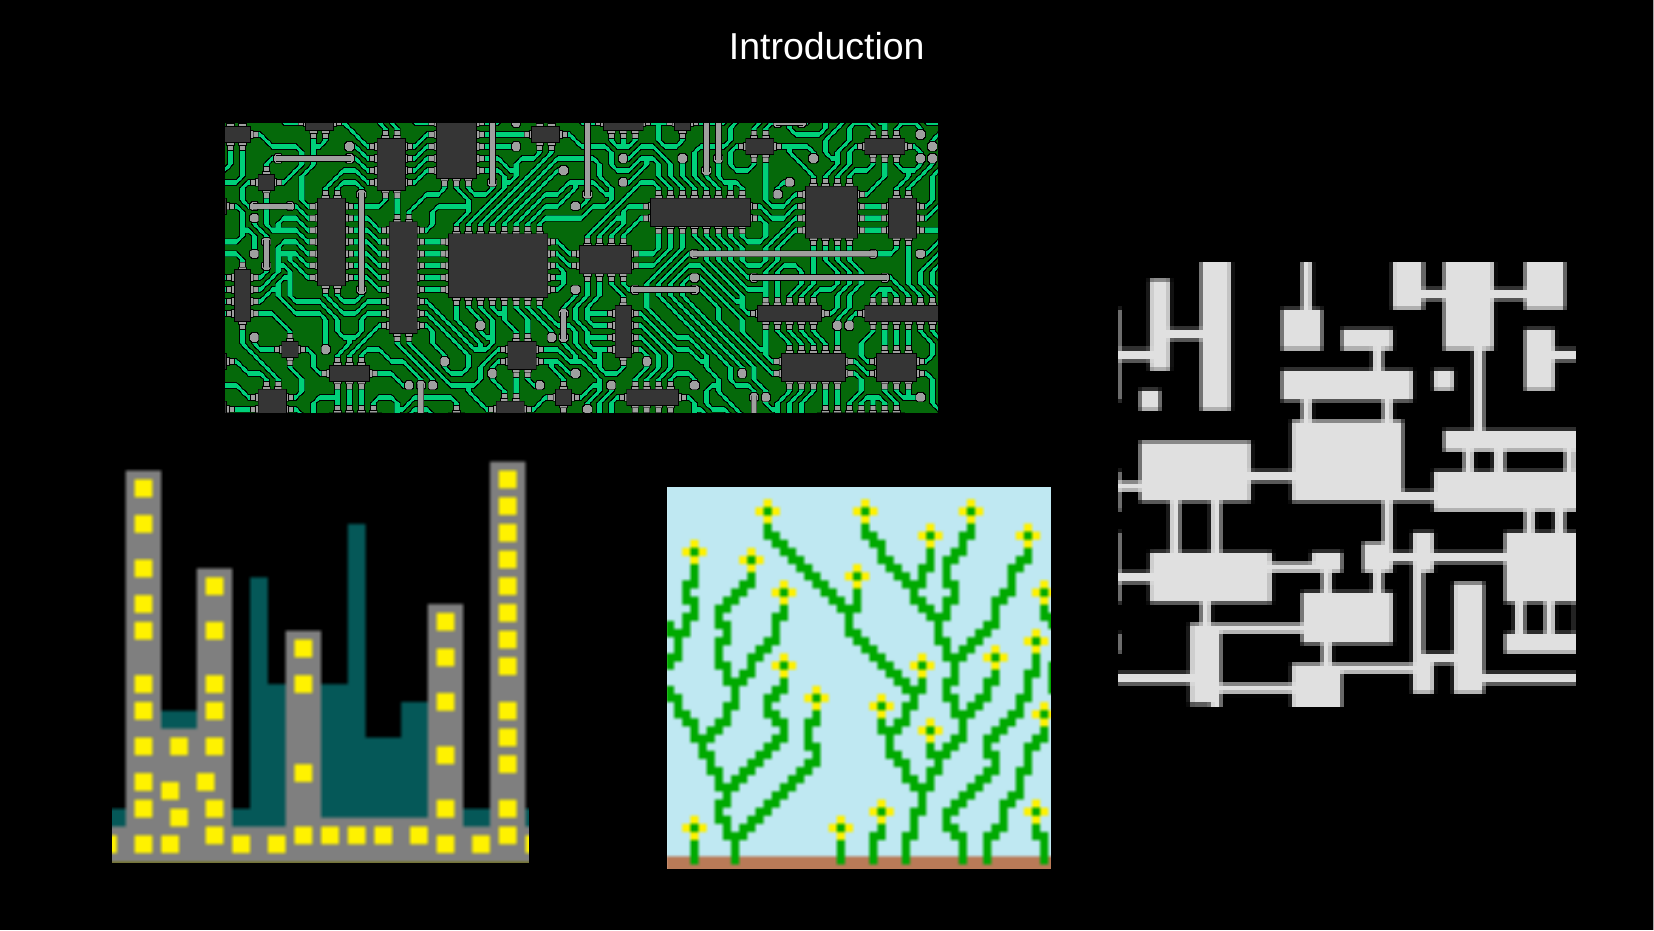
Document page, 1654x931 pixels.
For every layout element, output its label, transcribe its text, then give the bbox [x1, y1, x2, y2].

picture [112, 449, 529, 863]
picture [1118, 262, 1576, 707]
text_box Introduction [0, 18, 1654, 76]
picture [225, 123, 938, 413]
picture [667, 487, 1051, 869]
